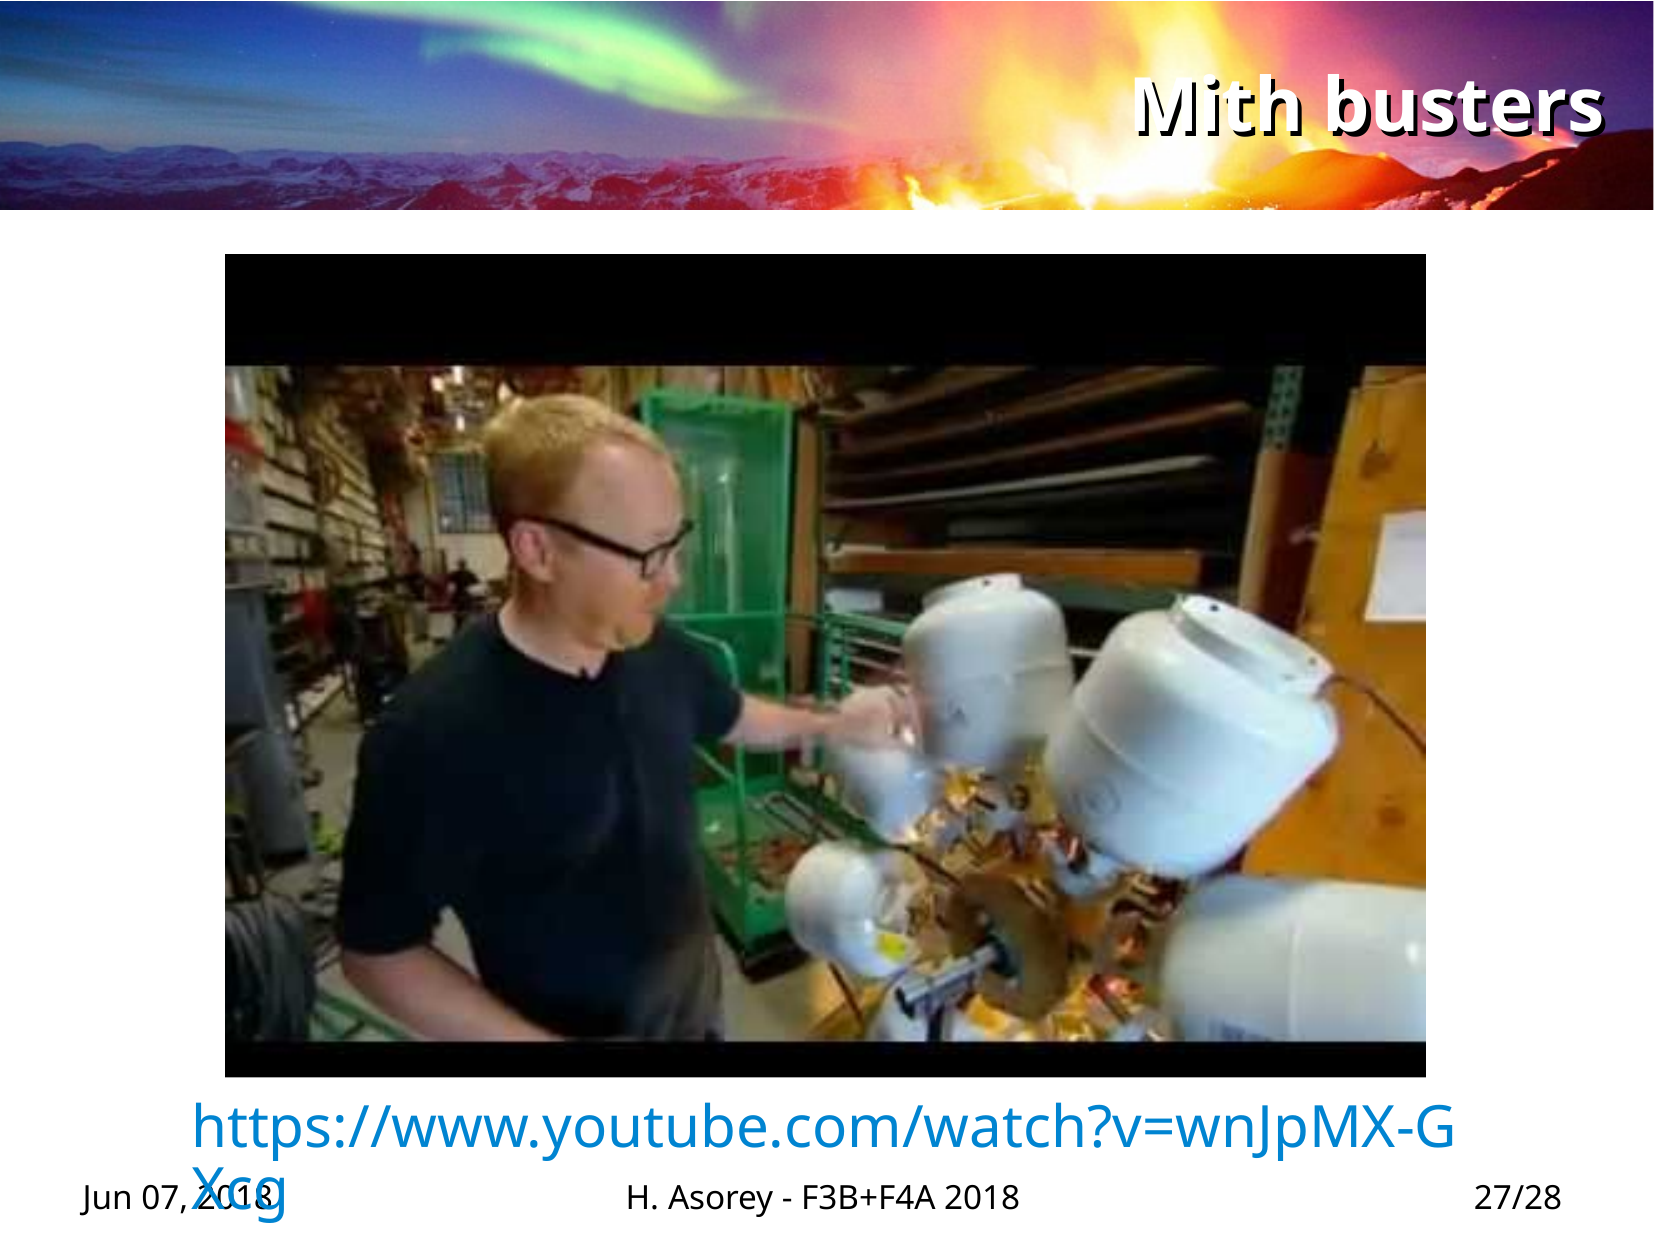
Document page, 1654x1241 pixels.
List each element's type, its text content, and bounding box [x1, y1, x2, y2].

picture [0, 1, 1654, 210]
text_box https://www.youtube.com/watch?v=wnJpMX-GXcg [176, 1077, 1477, 1164]
title Mith busters [45, 15, 1606, 191]
picture [225, 254, 1426, 1077]
